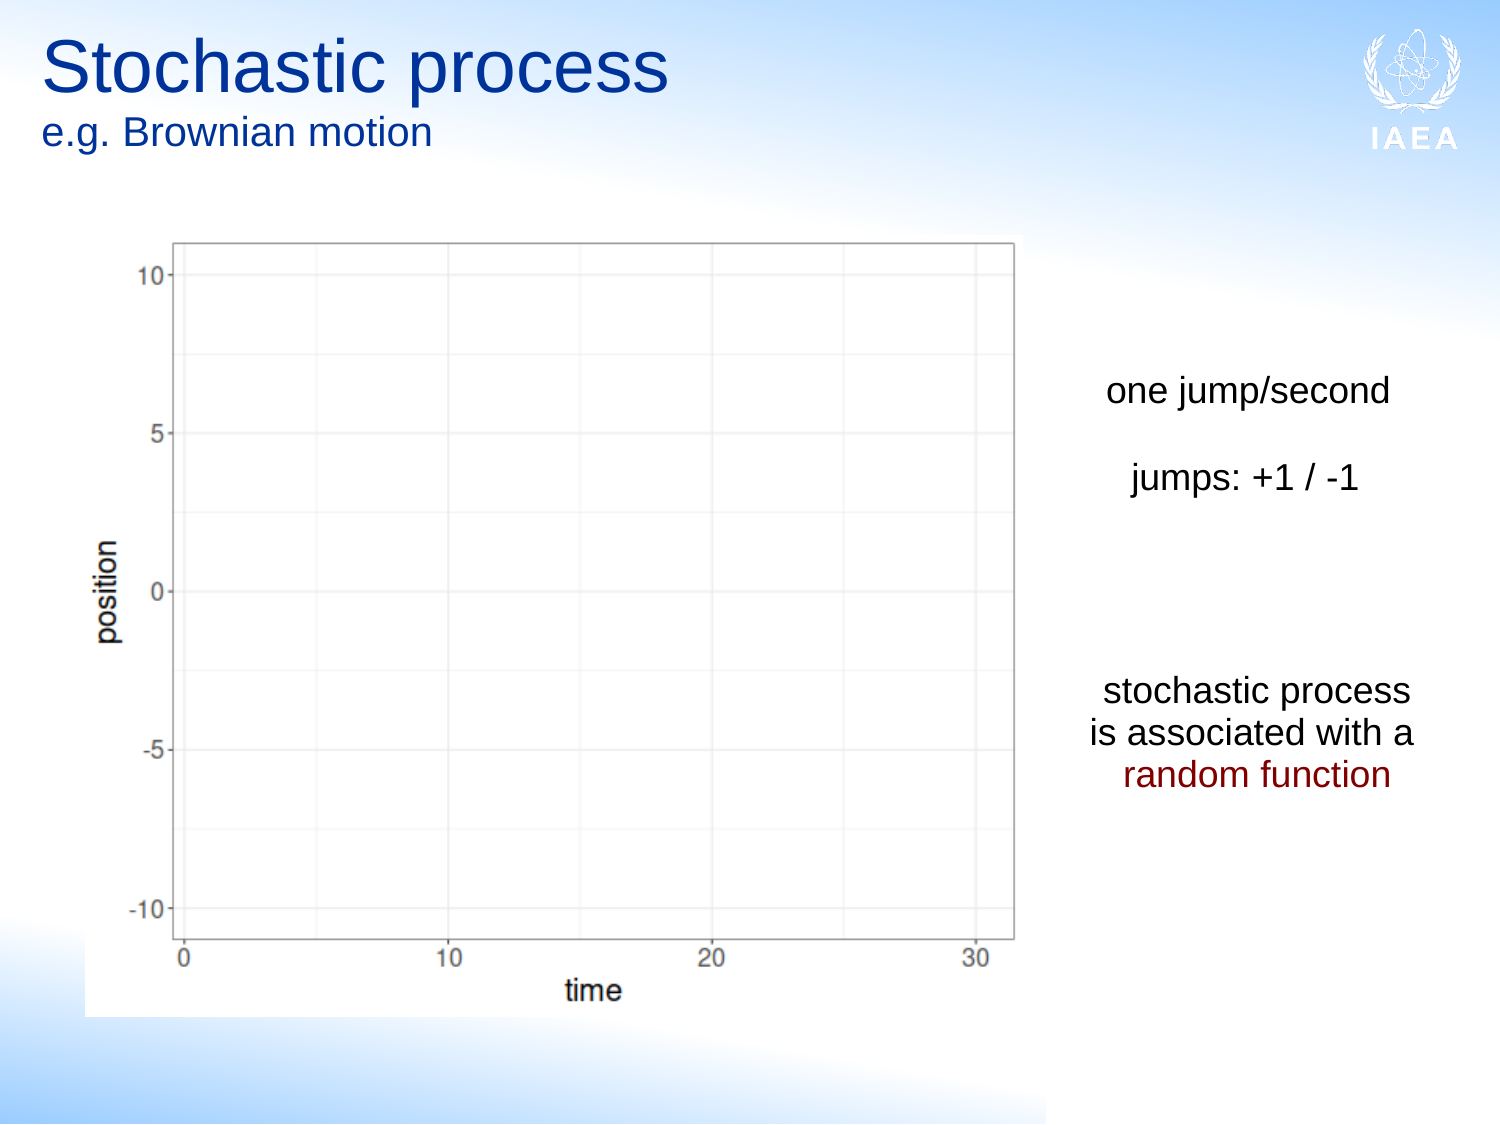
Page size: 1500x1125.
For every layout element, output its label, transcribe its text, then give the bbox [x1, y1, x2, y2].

text_box one jump/second [1091, 362, 1420, 420]
text_box stochastic process is associated with a random function [1074, 662, 1440, 804]
picture [1363, 29, 1461, 149]
text_box jumps: +1 / -1 [1116, 448, 1432, 506]
title Stochastic process e.g. Brownian motion [41, 19, 1046, 161]
picture [85, 235, 1023, 1017]
